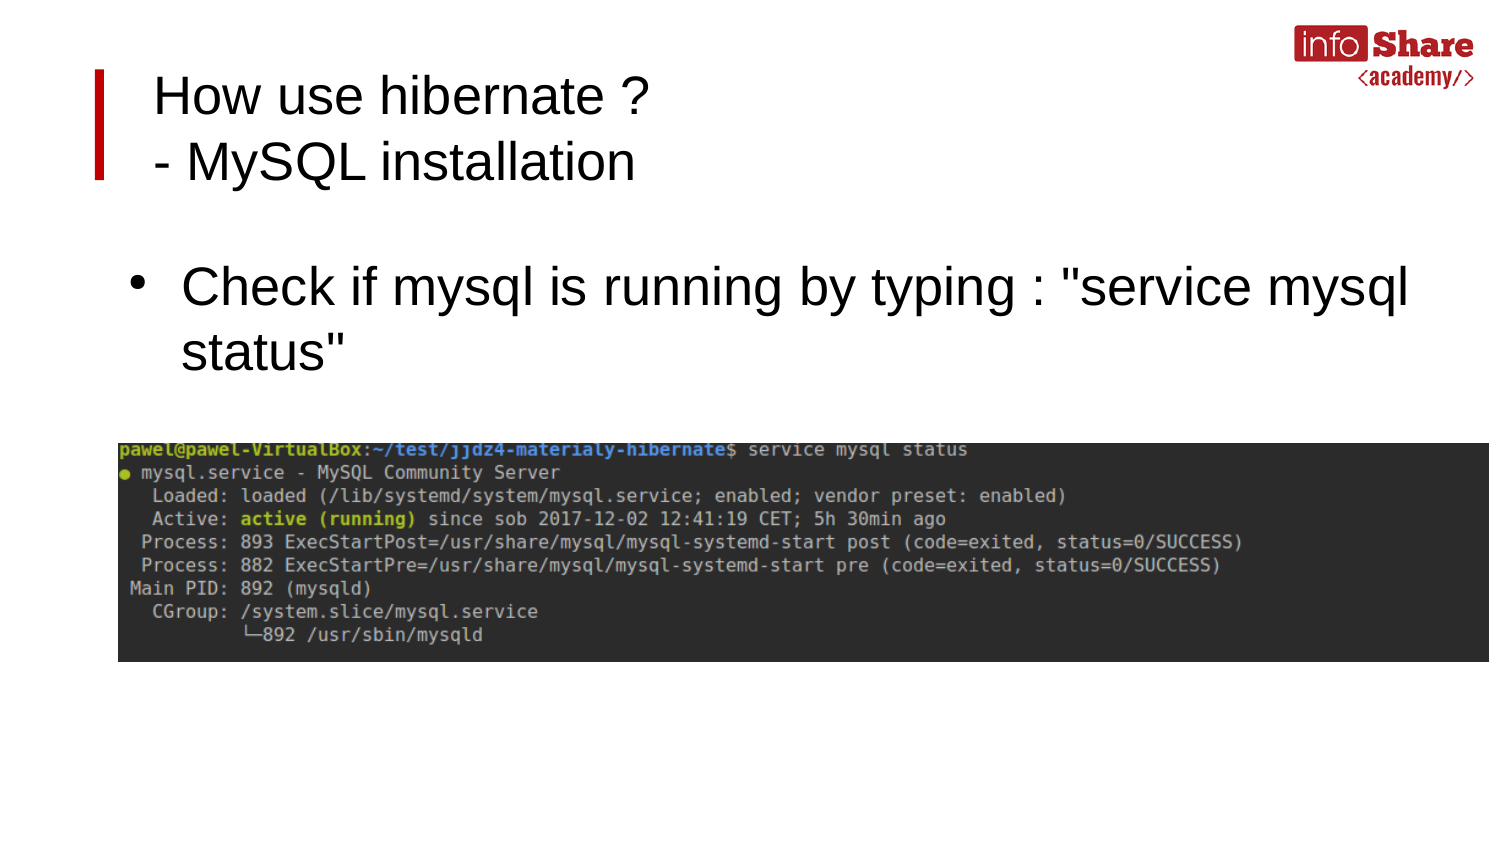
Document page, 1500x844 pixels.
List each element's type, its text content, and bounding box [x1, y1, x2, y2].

picture [118, 443, 1489, 662]
title How use hibernate ? - MySQL installation [138, 45, 668, 187]
list Check if mysql is running by typing : "service mysql status" [95, 236, 1453, 753]
picture [1267, 0, 1500, 117]
